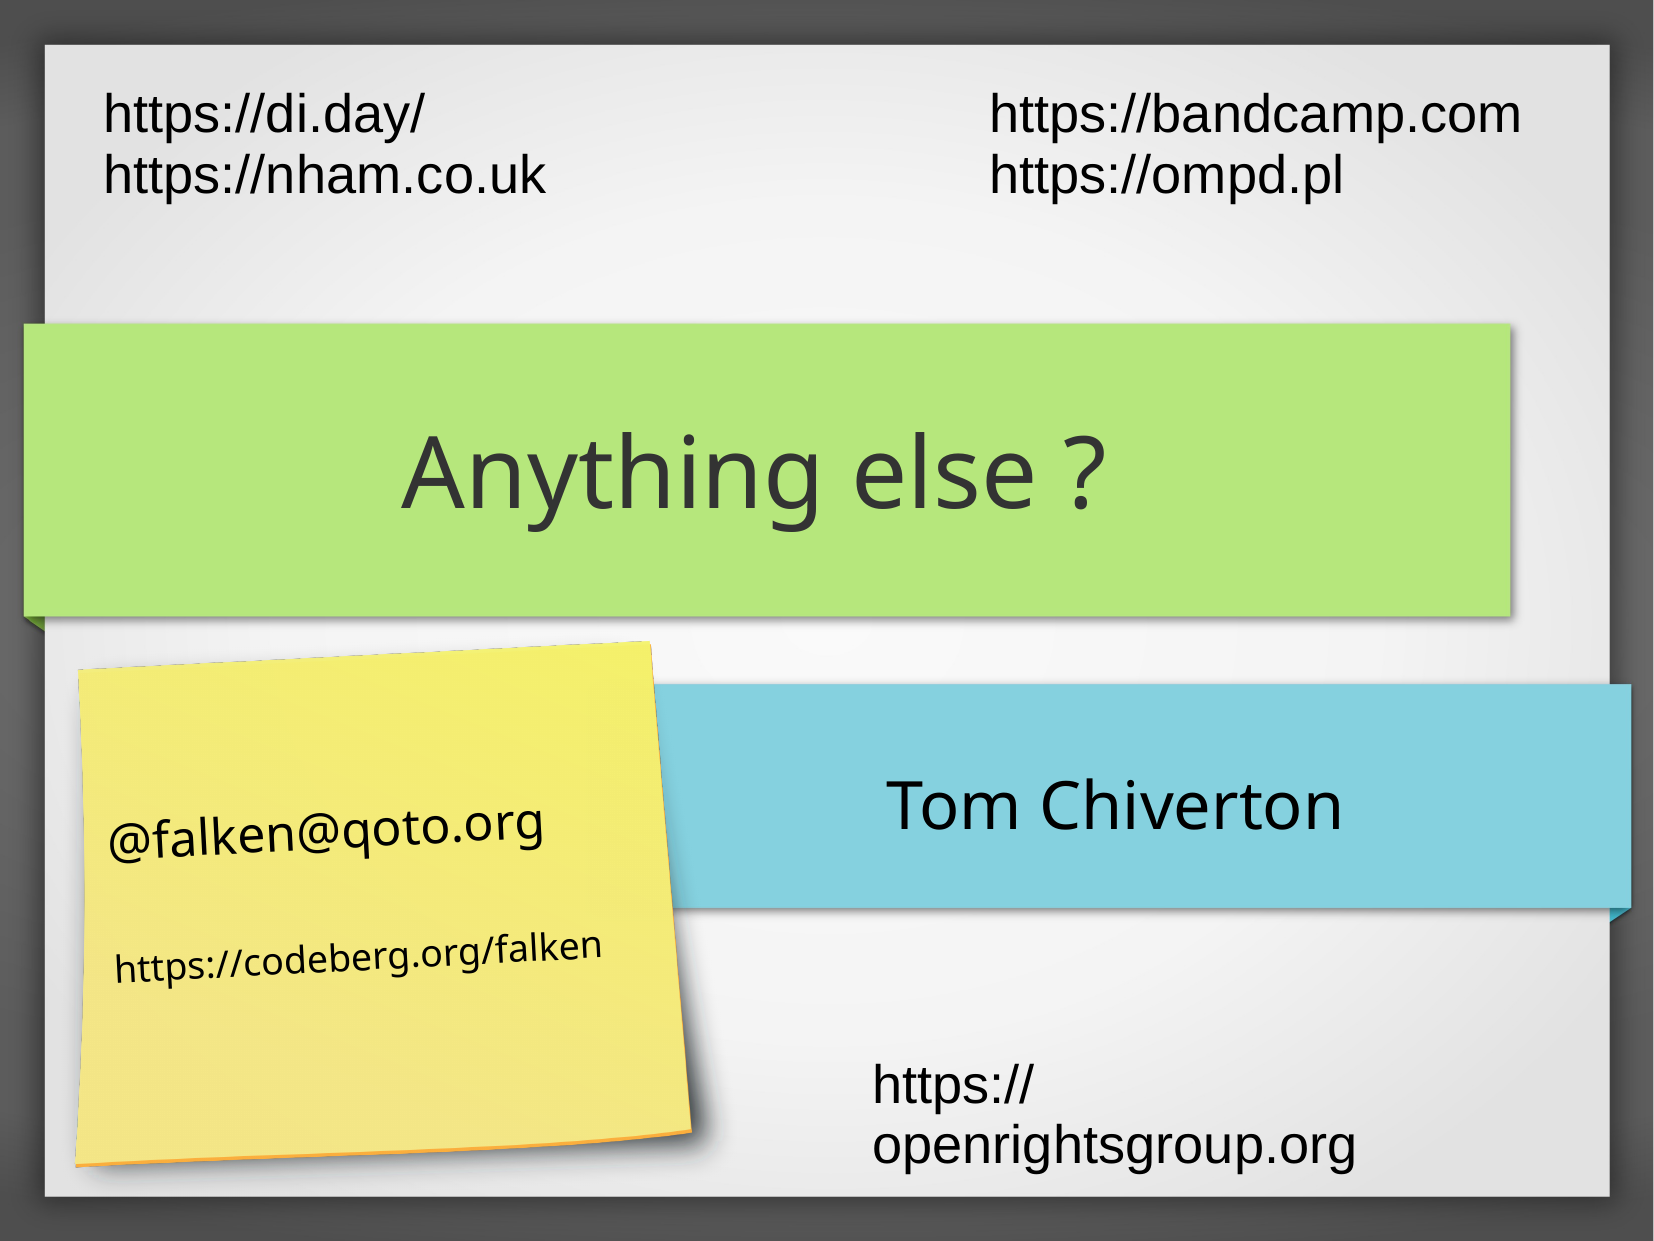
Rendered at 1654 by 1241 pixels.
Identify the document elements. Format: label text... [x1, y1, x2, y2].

text_box @falken@qoto.org https://codeberg.org/falken [99, 661, 653, 1112]
text_box https://openrightsgroup.org [857, 1046, 1536, 1123]
text_box https://di.day/ https://nham.co.uk [88, 76, 827, 284]
picture [0, 0, 1654, 1241]
subtitle Tom Chiverton [782, 720, 1595, 886]
text_box https://bandcamp.com https://ompd.pl [974, 76, 1565, 284]
title Anything else ? [23, 333, 1512, 606]
